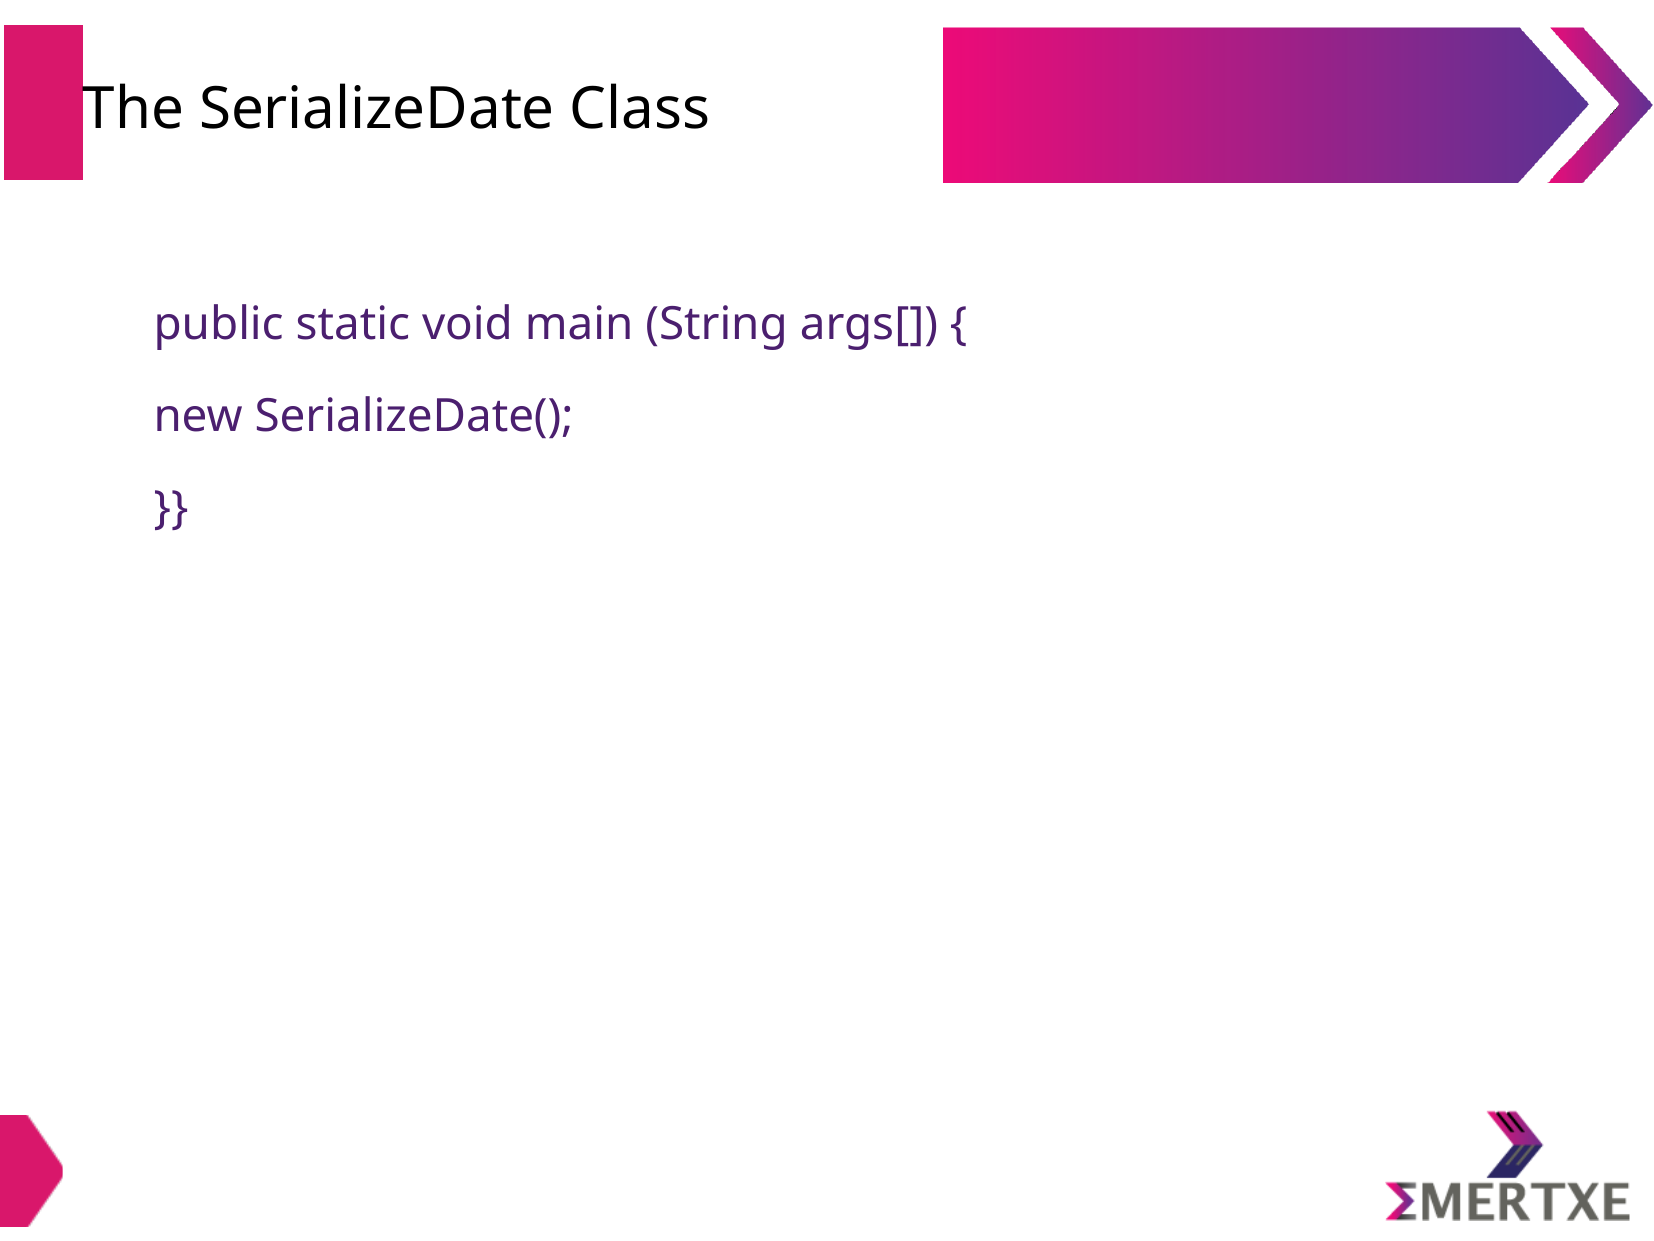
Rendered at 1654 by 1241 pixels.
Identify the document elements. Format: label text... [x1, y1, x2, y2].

picture [1571, 27, 1653, 183]
title The SerializeDate Class [82, 2, 1571, 210]
picture [1385, 1107, 1631, 1221]
list public static void main (String args[]) { new SerializeDate(); }} [82, 290, 1571, 1010]
